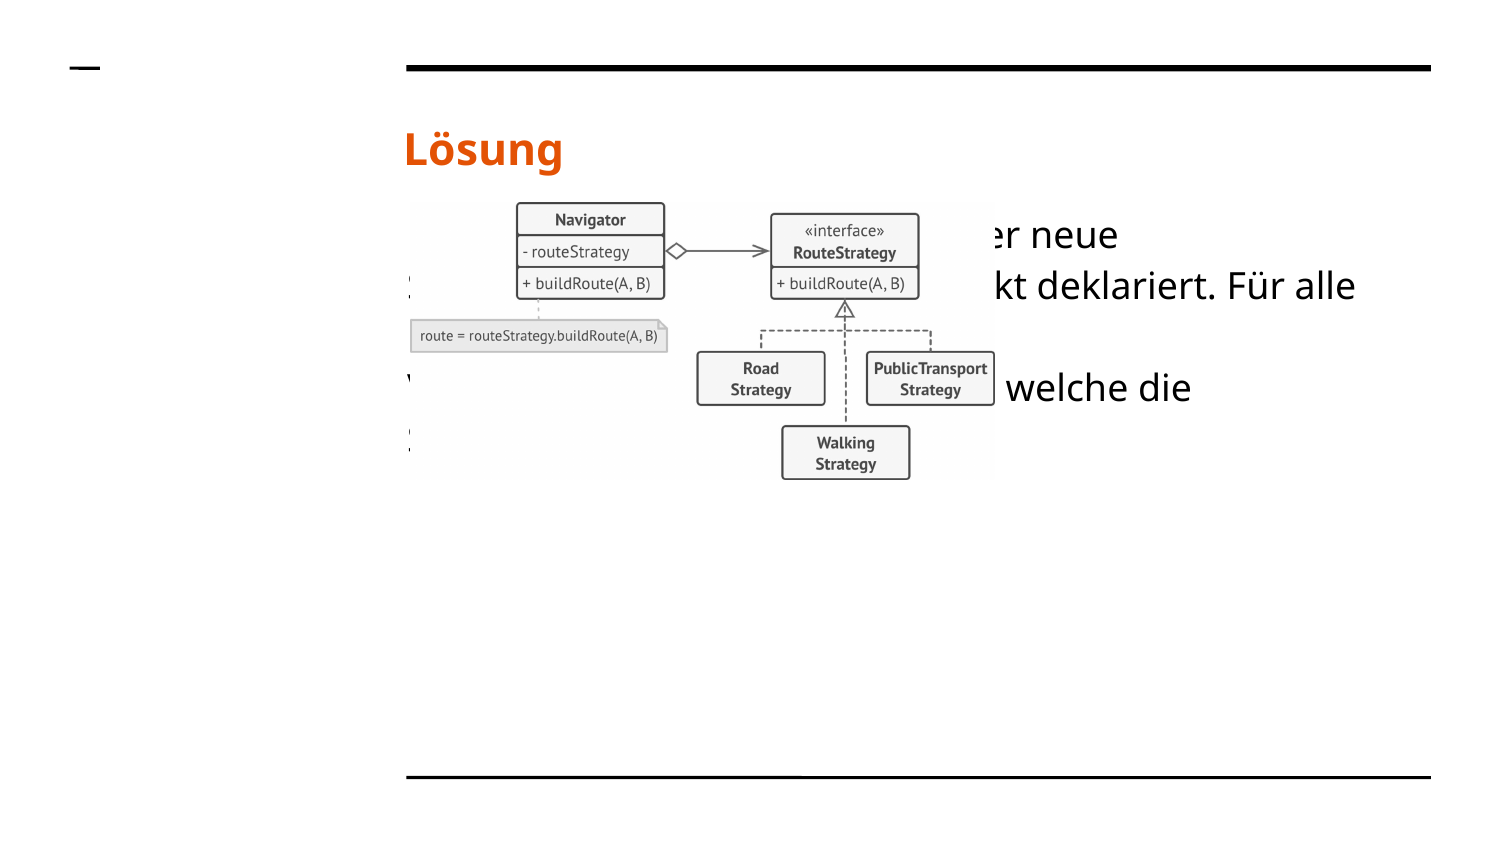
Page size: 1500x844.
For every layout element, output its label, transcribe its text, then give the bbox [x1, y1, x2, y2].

subtitle Die buildRoute(A, B) wird von einer neue SchnittstelleRouteStrategy abstrakt deklariert. Für alle benötigten Varianten werden Klassen erstellt welche die Schnittstelle implementieren. [392, 193, 1431, 735]
title Lösung [389, 103, 1428, 194]
picture [410, 202, 995, 480]
